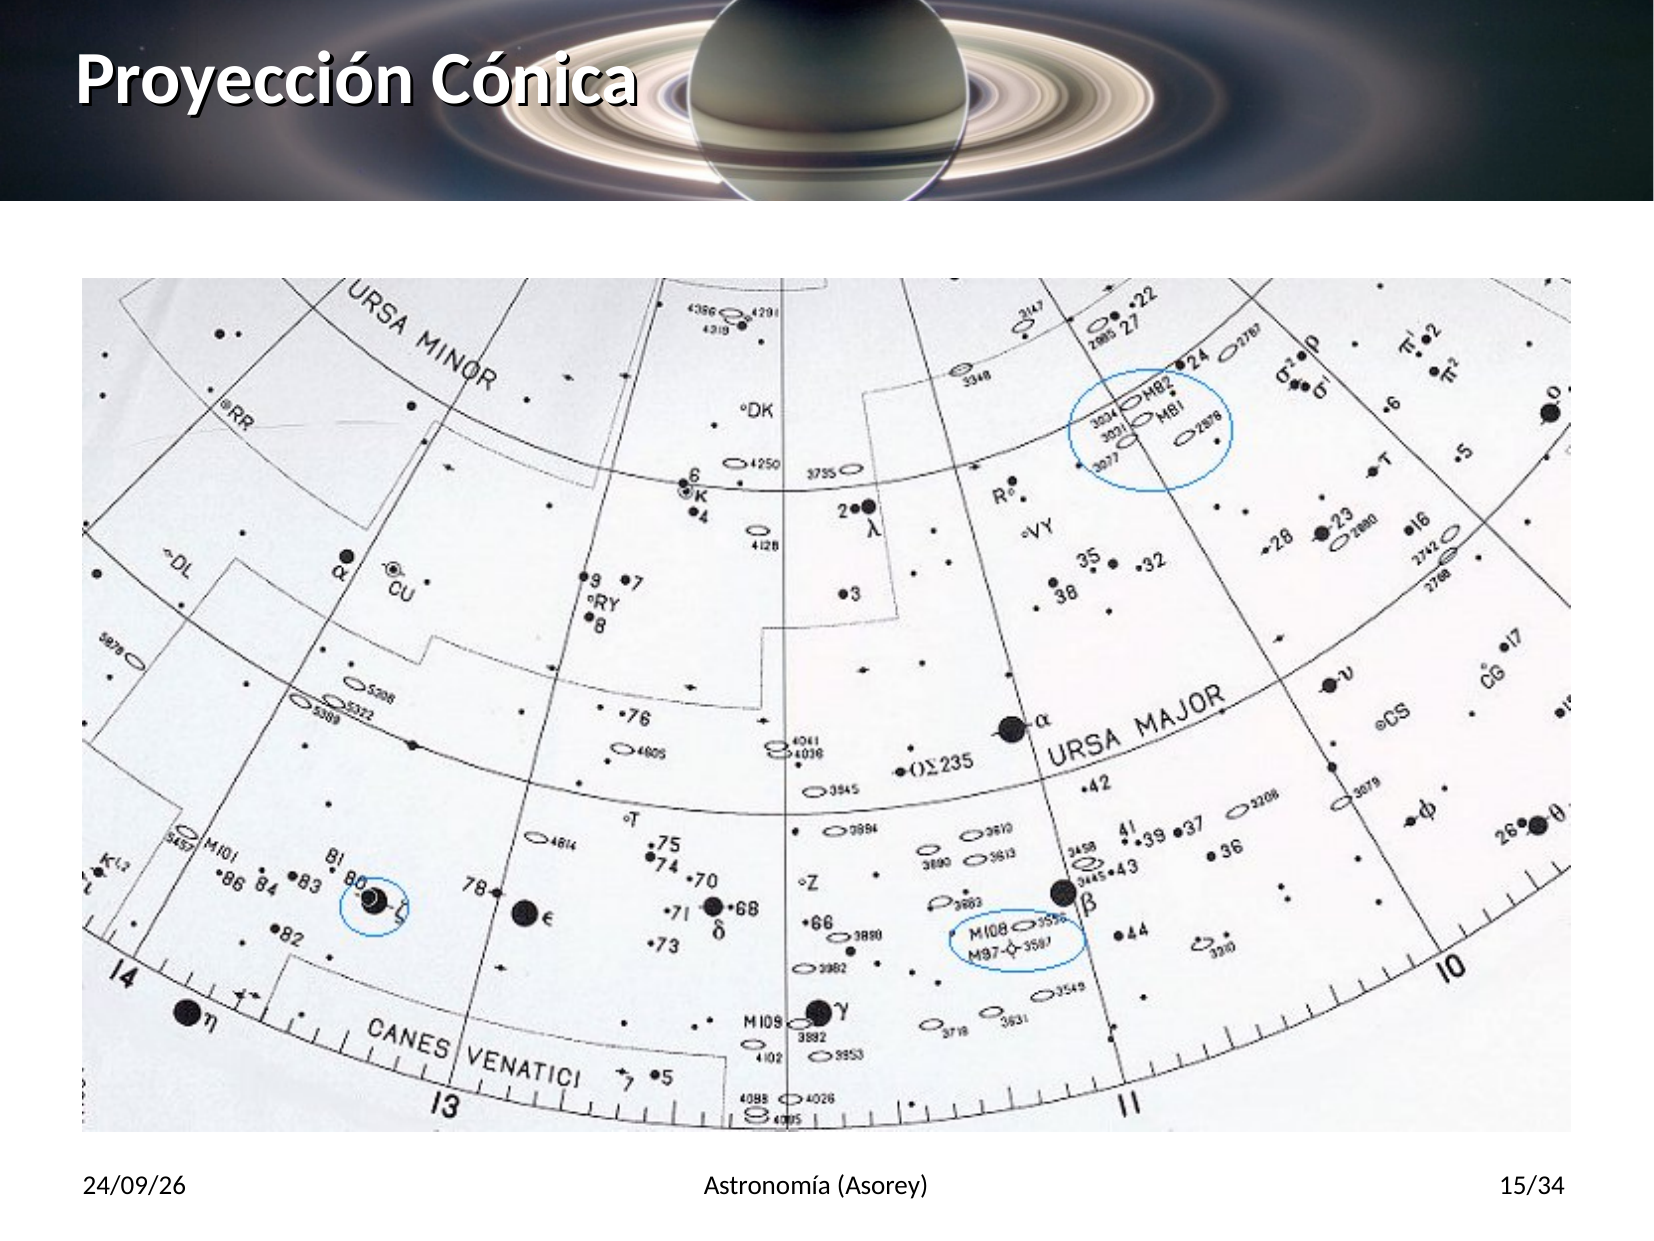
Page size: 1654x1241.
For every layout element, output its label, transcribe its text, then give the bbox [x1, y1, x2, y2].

title Proyección Cónica [75, 19, 1564, 151]
picture [0, 0, 1654, 201]
picture [82, 278, 1571, 1132]
